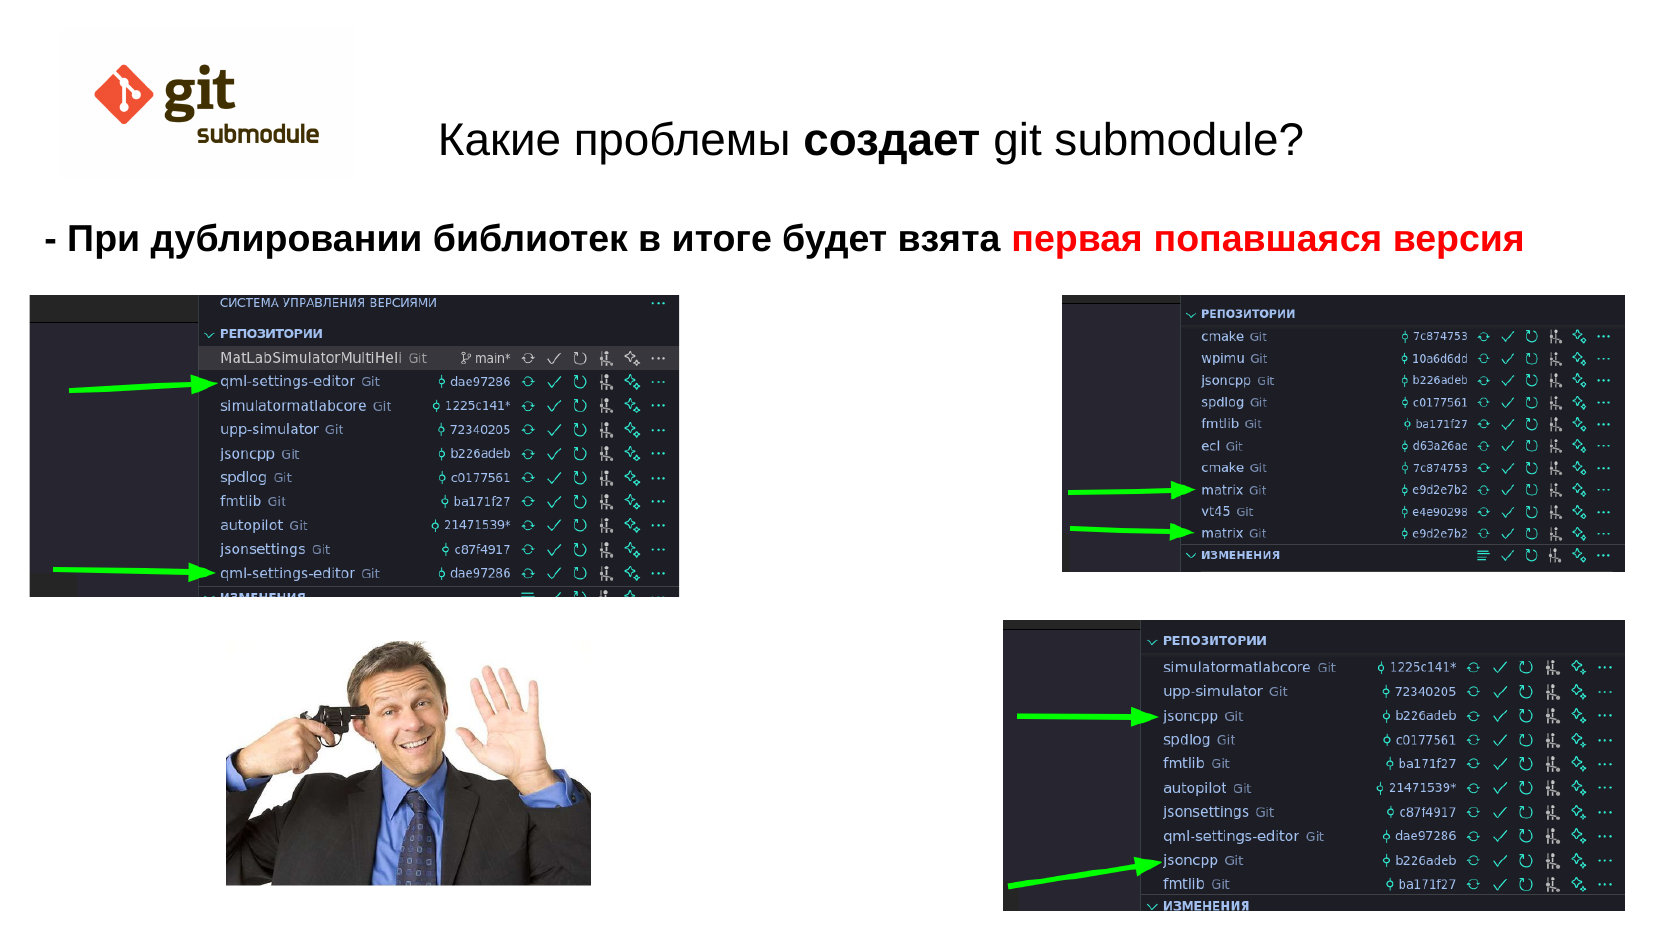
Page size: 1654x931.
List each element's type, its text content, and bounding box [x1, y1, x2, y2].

picture [1003, 620, 1625, 911]
text_box - При дублировании библиотек в итоге будет взята первая попавшаяся версия [29, 210, 1595, 339]
picture [1062, 295, 1625, 573]
title Какие проблемы создает git submodule? [324, 88, 1418, 192]
picture [29, 295, 680, 597]
picture [59, 27, 355, 178]
picture [226, 641, 591, 886]
